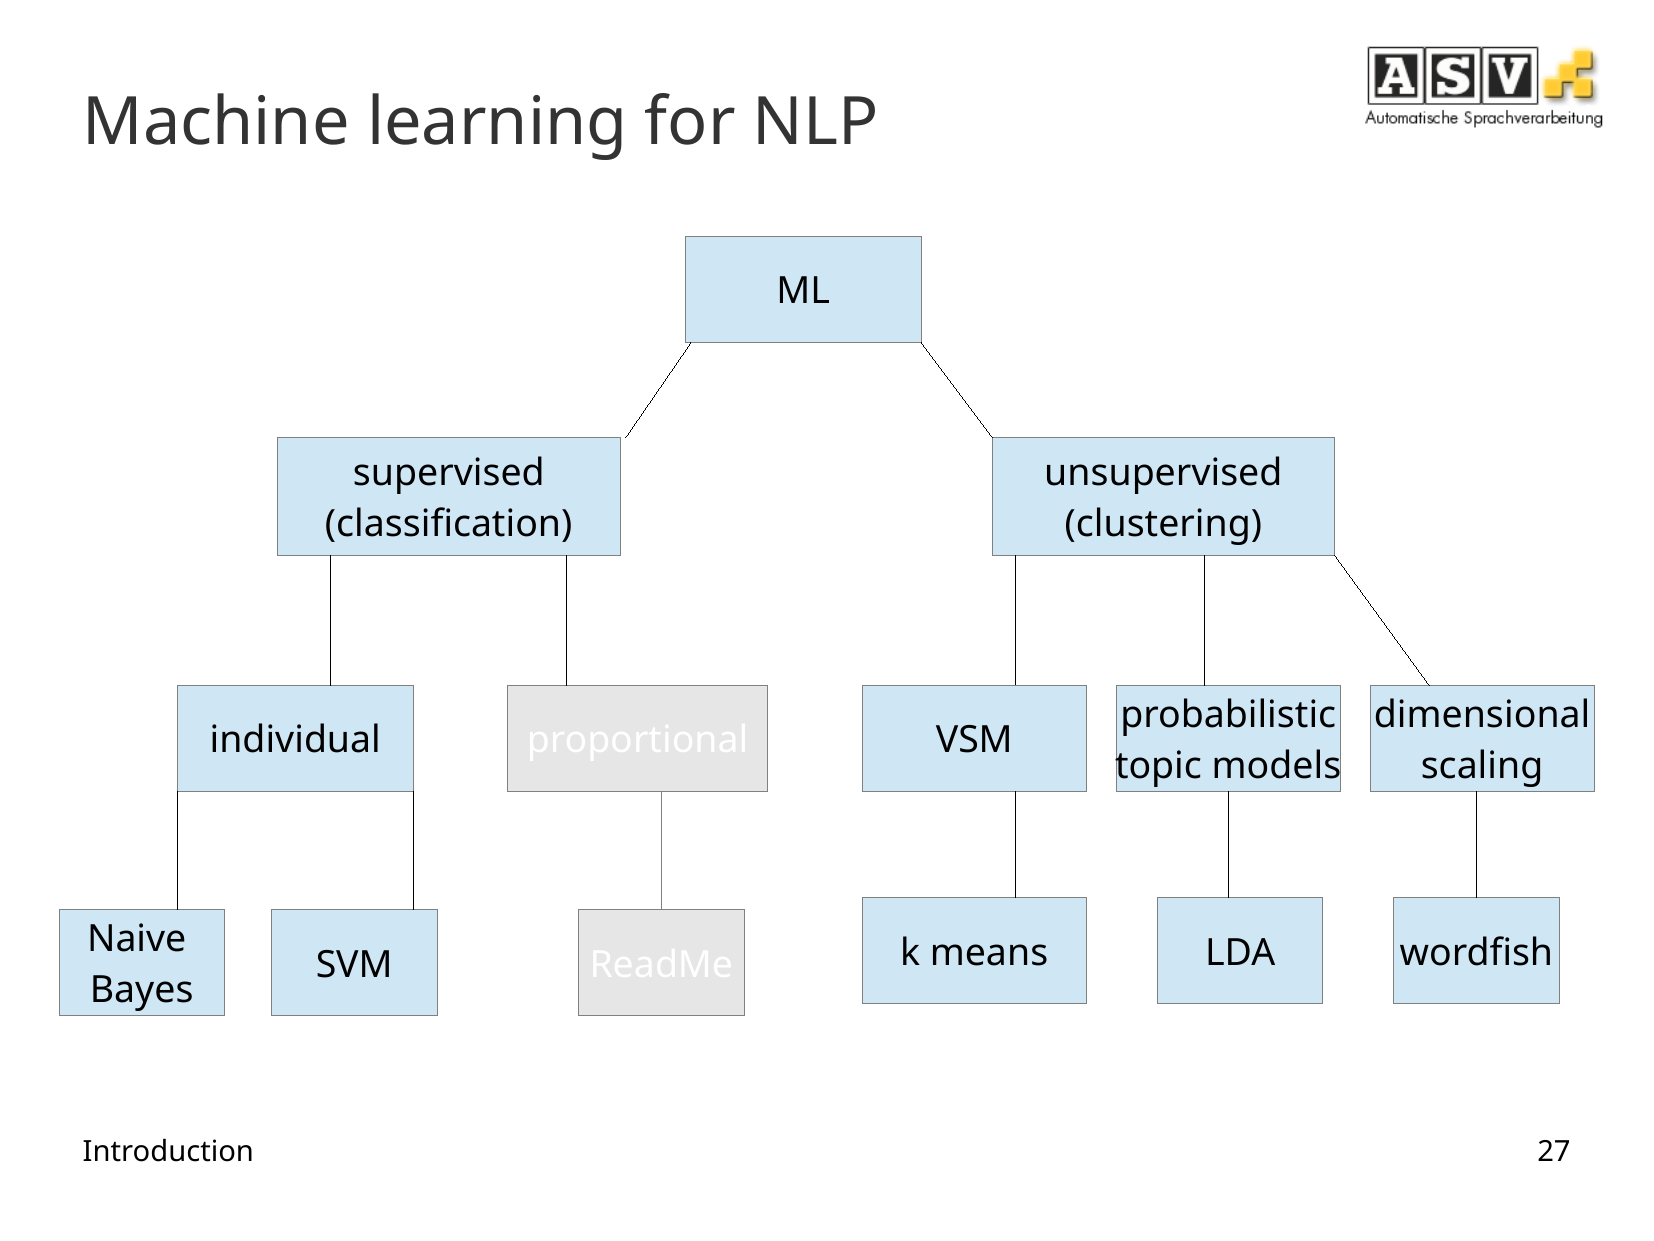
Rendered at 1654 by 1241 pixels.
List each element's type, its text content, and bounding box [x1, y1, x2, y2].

title Machine learning for NLP [82, 49, 1347, 189]
text_box Naive Bayes [59, 909, 225, 1016]
text_box ML [685, 236, 922, 343]
text_box k means [862, 897, 1087, 1004]
text_box proportional [507, 685, 768, 792]
text_box VSM [862, 685, 1087, 792]
text_box dimensional scaling [1370, 685, 1595, 792]
text_box SVM [271, 909, 438, 1016]
picture [1364, 43, 1605, 129]
text_box unsupervised (clustering) [992, 437, 1335, 556]
text_box wordfish [1393, 897, 1560, 1004]
text_box individual [177, 685, 414, 792]
text_box probabilistic topic models [1116, 685, 1341, 792]
text_box ReadMe [578, 909, 745, 1016]
text_box supervised (classification) [277, 437, 621, 556]
text_box LDA [1157, 897, 1323, 1004]
